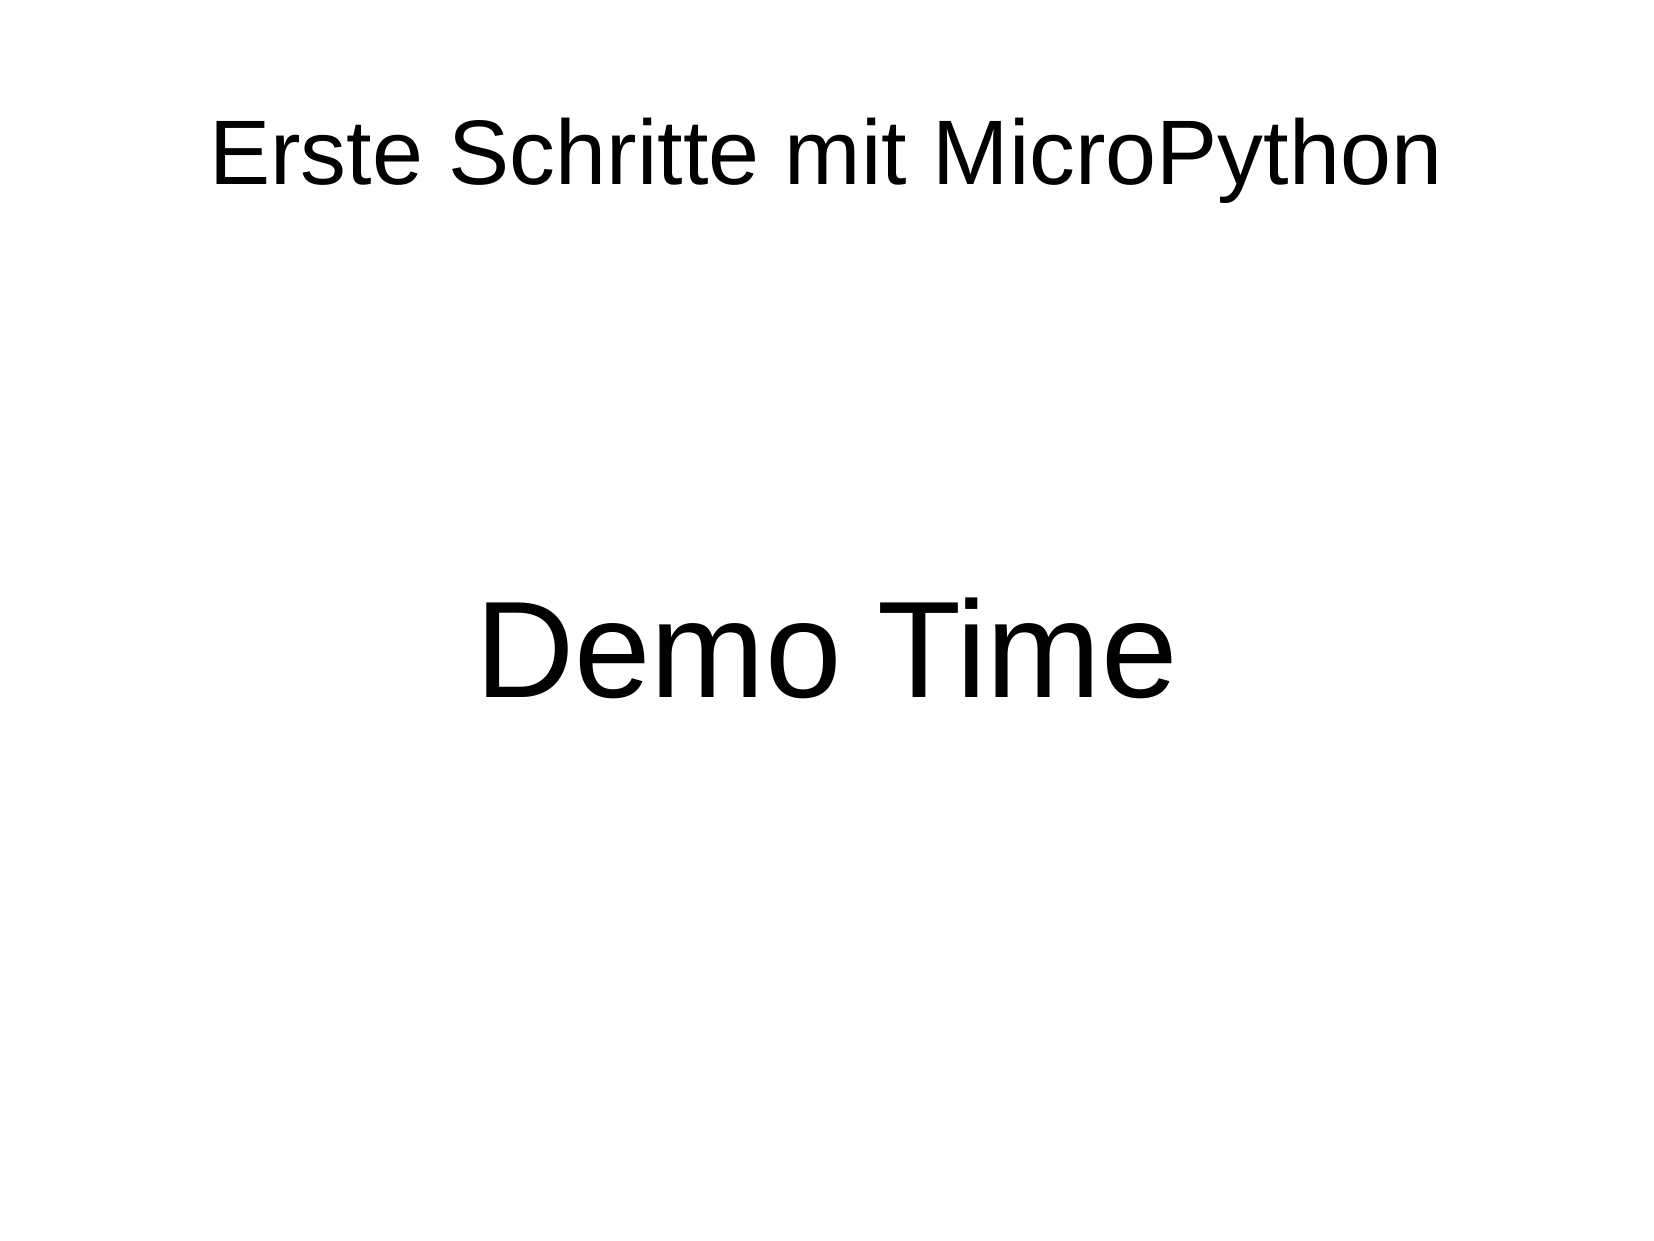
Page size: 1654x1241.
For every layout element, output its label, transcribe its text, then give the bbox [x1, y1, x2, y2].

title Erste Schritte mit MicroPython [82, 49, 1571, 257]
subtitle Demo Time [82, 290, 1571, 1010]
